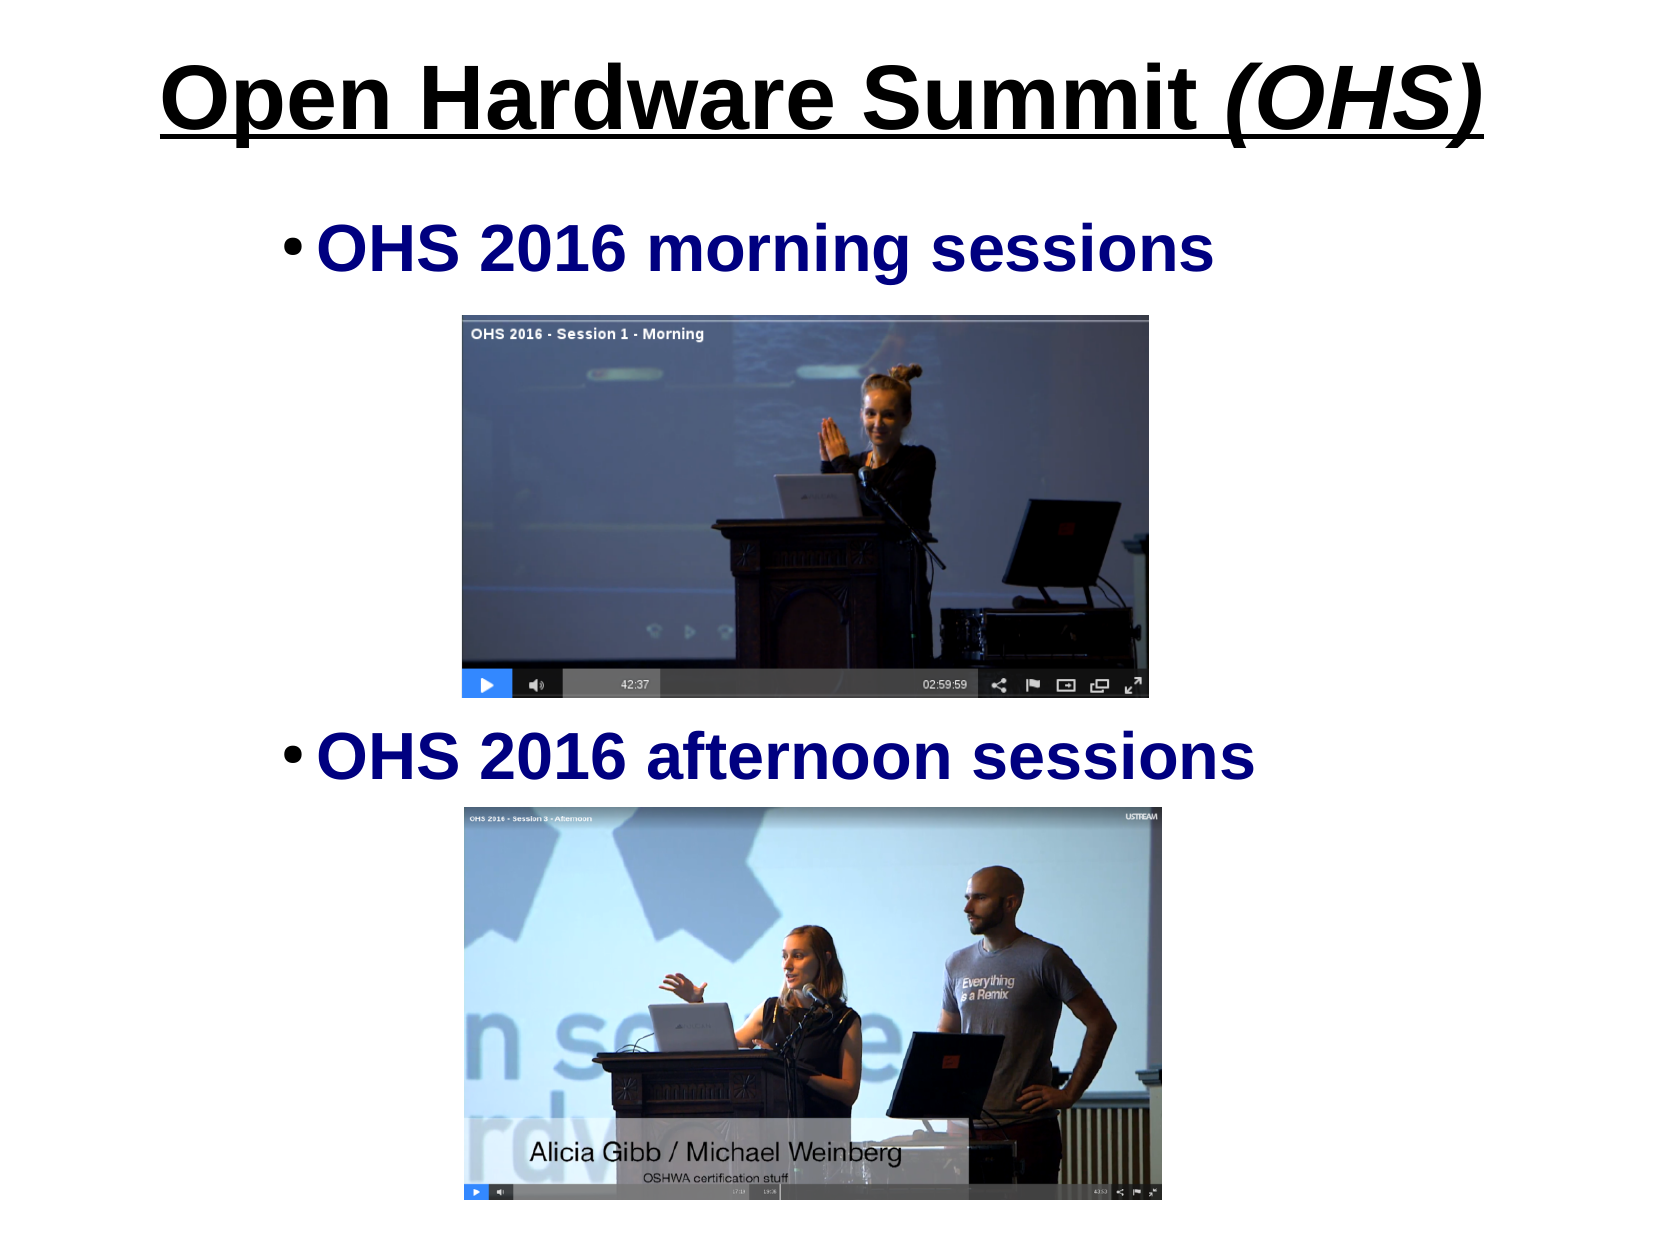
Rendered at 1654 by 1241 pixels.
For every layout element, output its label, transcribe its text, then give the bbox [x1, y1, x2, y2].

picture [461, 315, 1149, 698]
text_box Open Hardware Summit (OHS) [144, 39, 1500, 157]
picture [464, 807, 1162, 1200]
text_box OHS 2016 morning sessions [266, 203, 1654, 353]
text_box OHS 2016 afternoon sessions [266, 711, 1654, 861]
